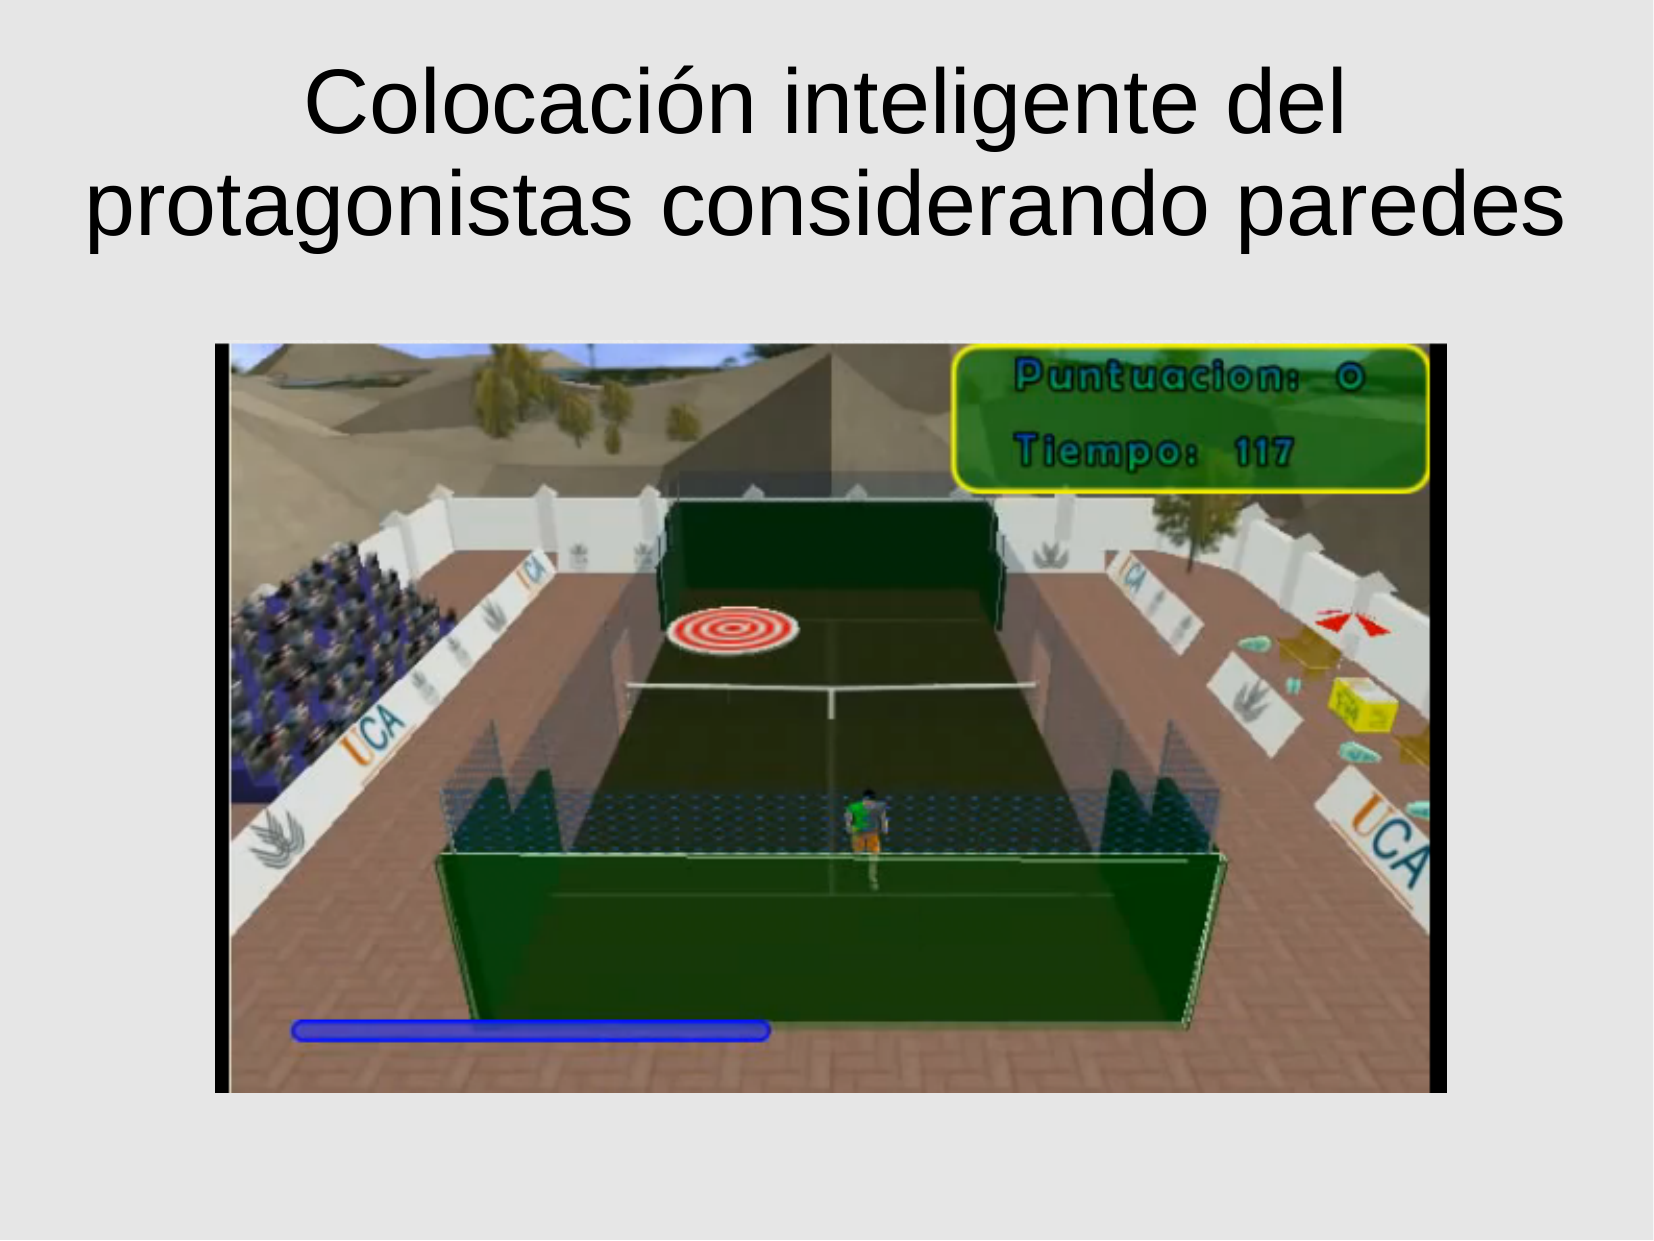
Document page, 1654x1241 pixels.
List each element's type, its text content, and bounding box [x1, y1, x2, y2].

picture [215, 340, 1447, 1093]
title Colocación inteligente del protagonistas considerando paredes [82, 49, 1571, 257]
